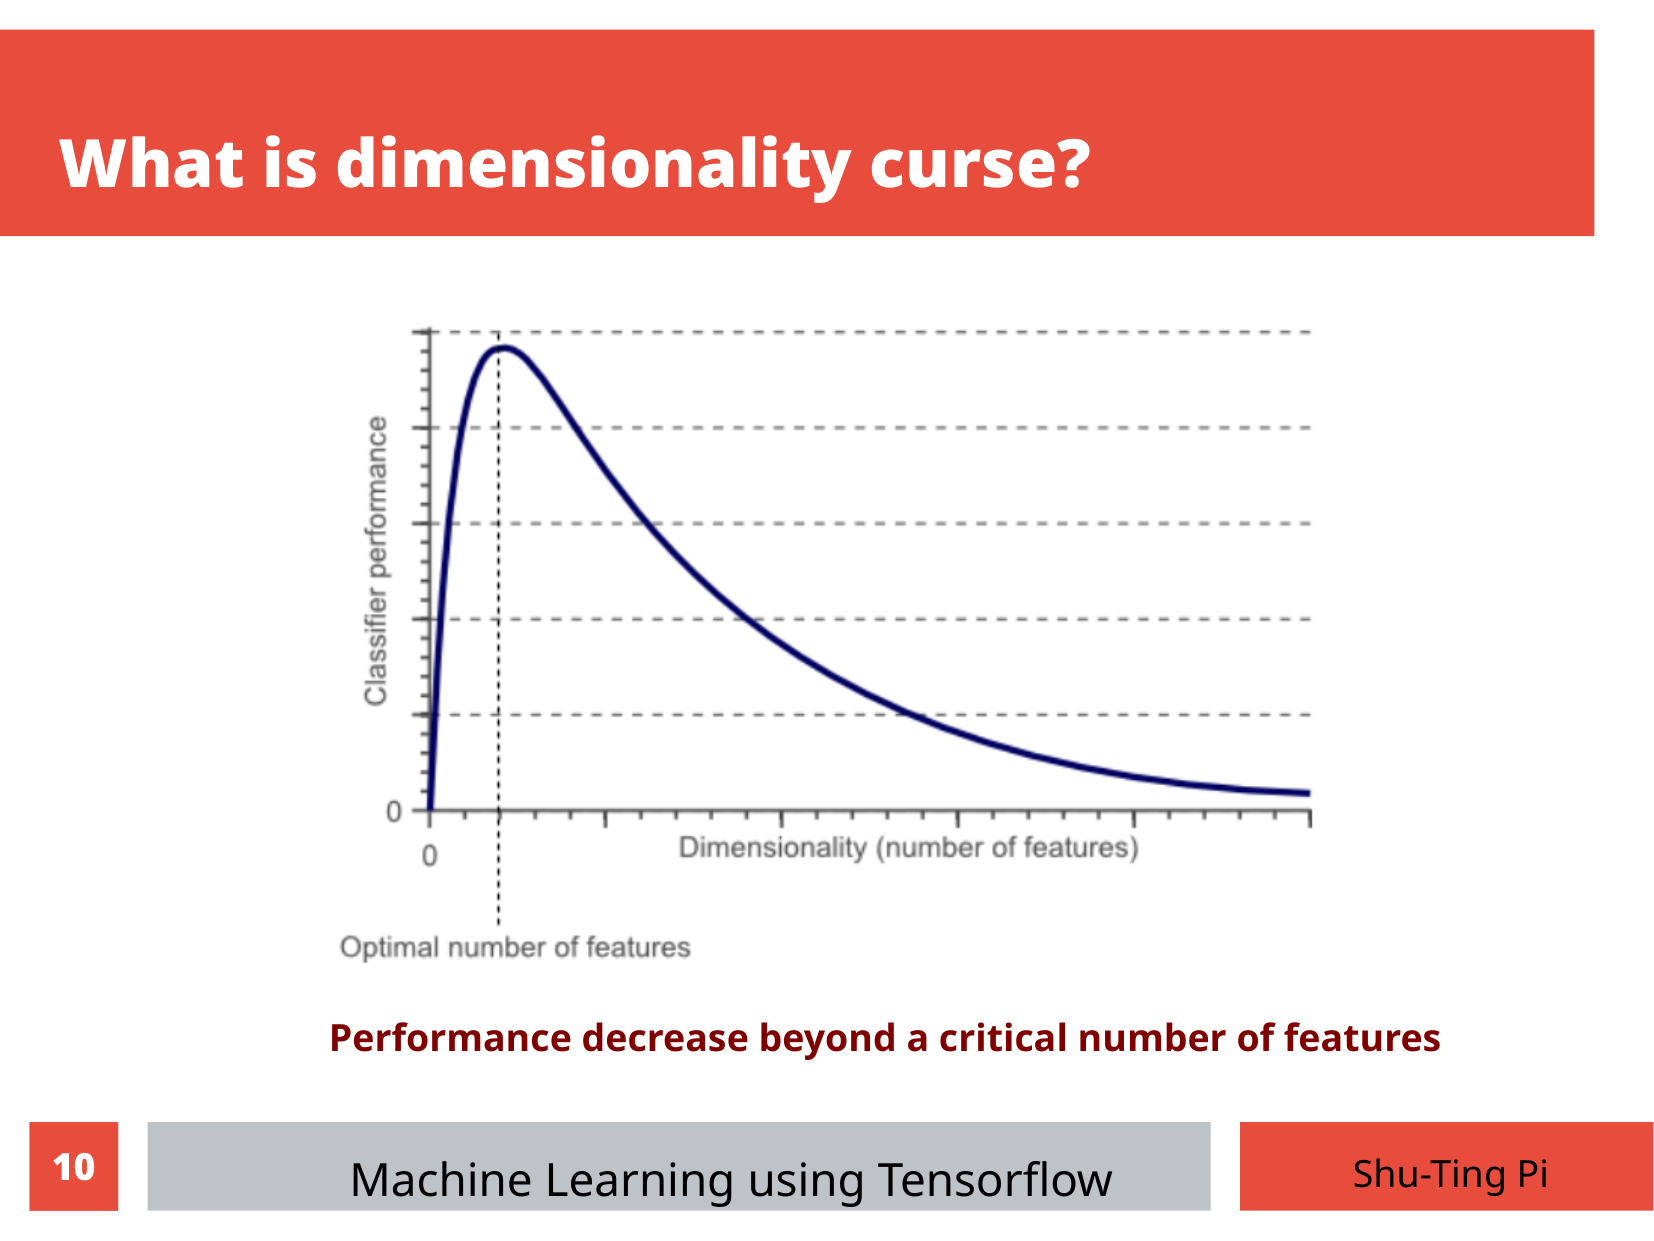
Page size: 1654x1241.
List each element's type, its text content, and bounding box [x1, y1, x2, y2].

text_box Shu-Ting Pi [1338, 1140, 1573, 1203]
text_box Machine Learning using Tensorflow [334, 1139, 1220, 1241]
text_box Performance decrease beyond a critical number of features [314, 1003, 1331, 1066]
title What is dimensionality curse? [59, 59, 1595, 207]
picture [308, 301, 1344, 978]
